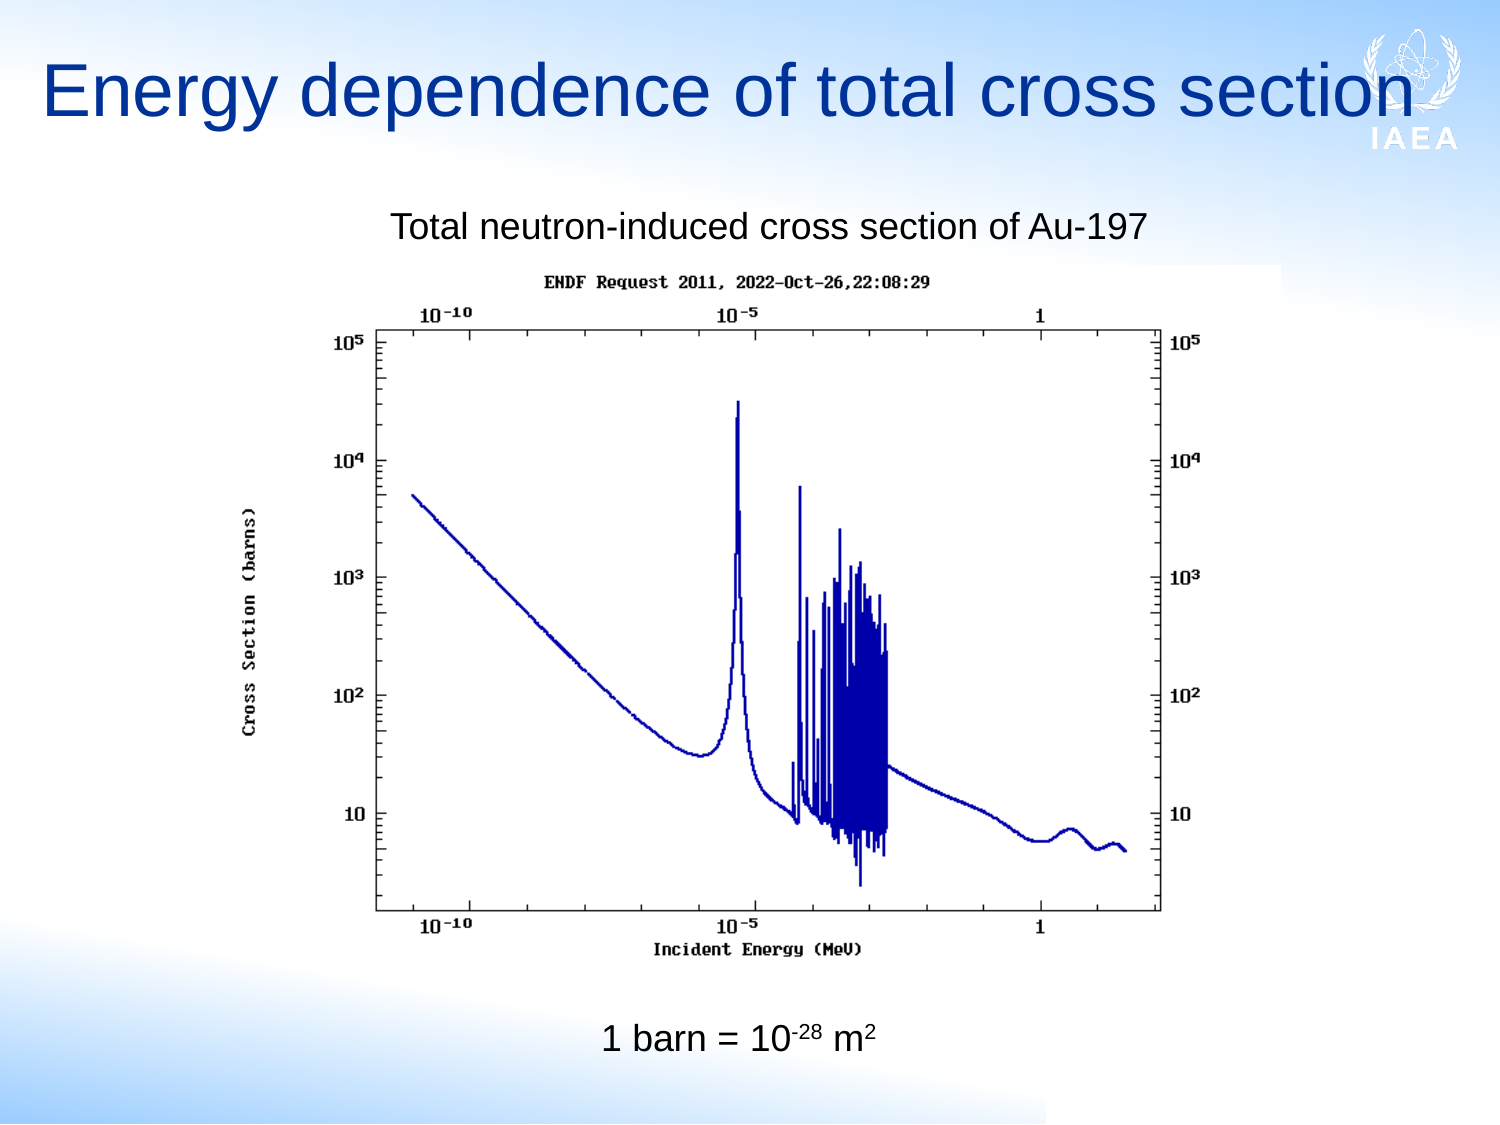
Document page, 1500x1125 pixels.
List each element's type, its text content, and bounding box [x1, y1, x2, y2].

title Energy dependence of total cross section [41, 5, 1451, 174]
text_box Total neutron-induced cross section of Au-197 [375, 198, 1164, 255]
picture [1451, 29, 1461, 149]
picture [237, 265, 1281, 961]
text_box 1 barn = 10-28 m2 [586, 1010, 899, 1067]
